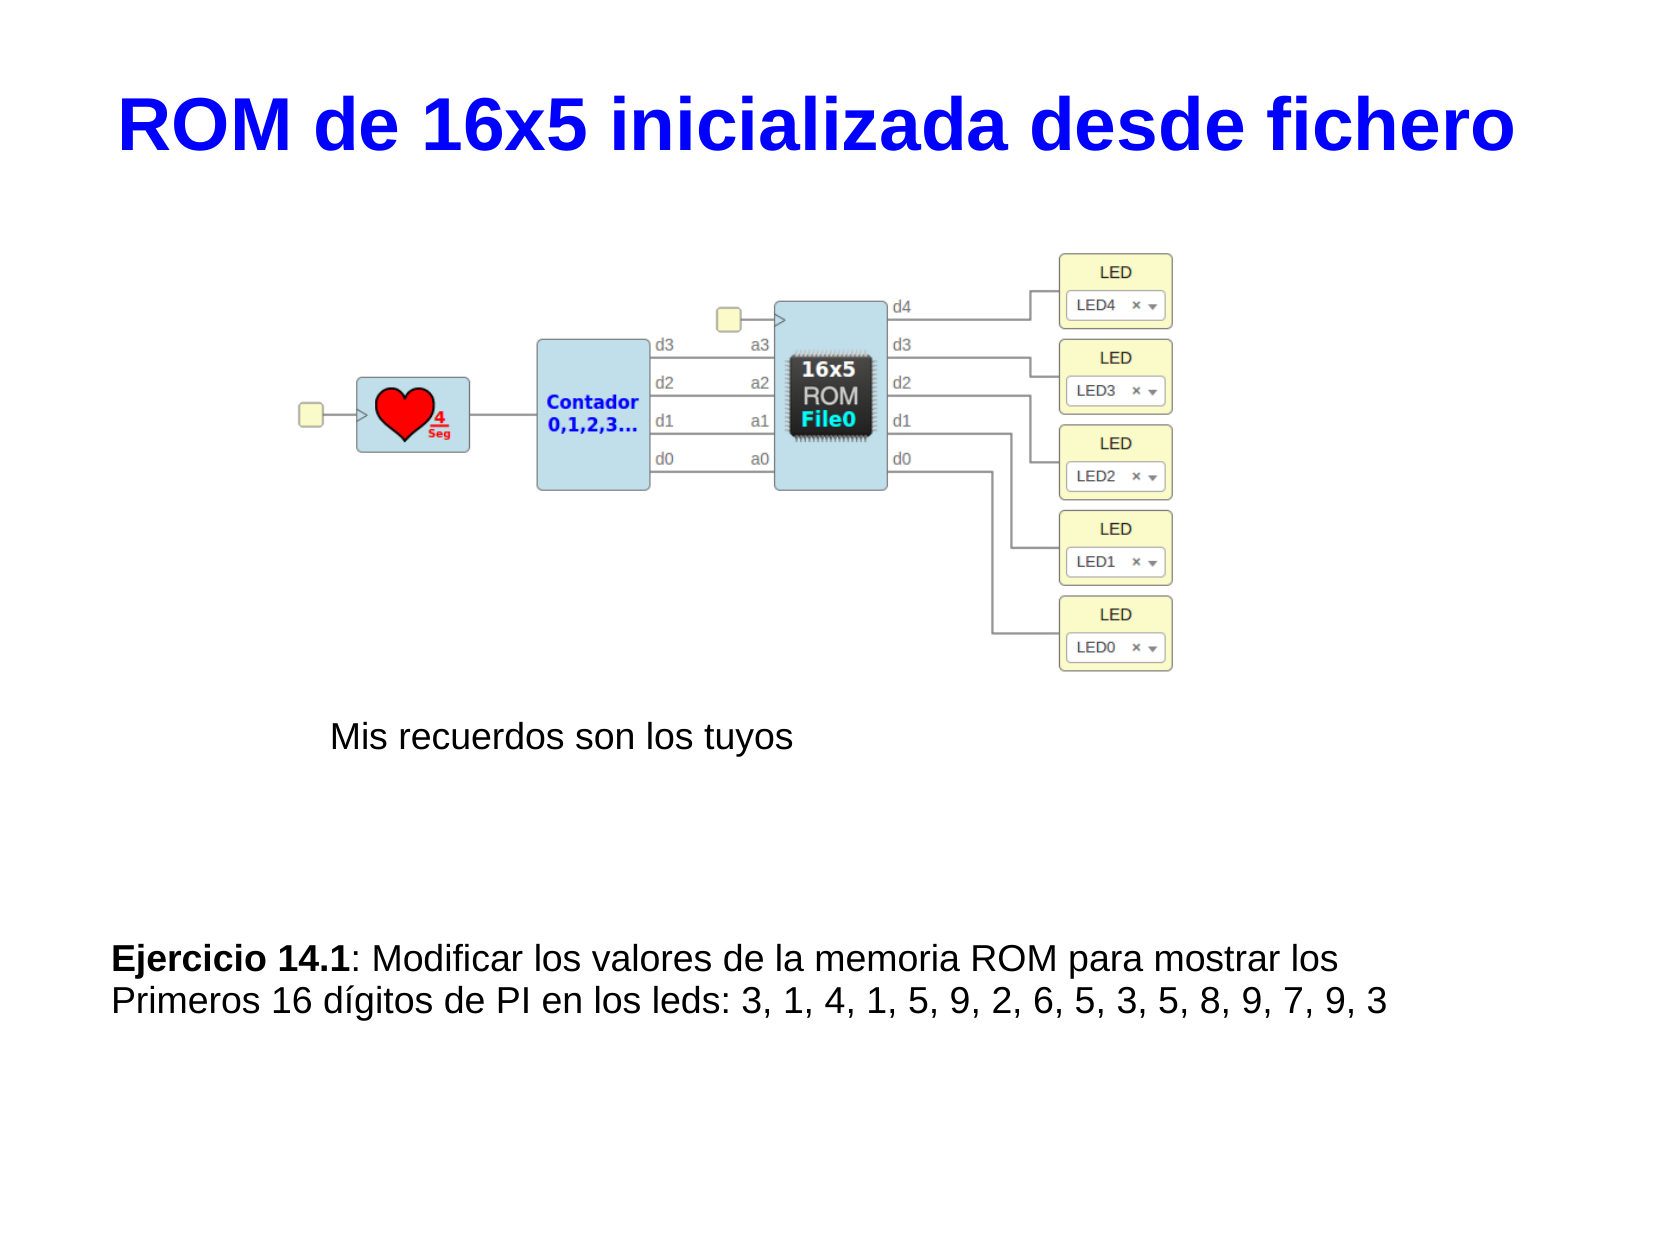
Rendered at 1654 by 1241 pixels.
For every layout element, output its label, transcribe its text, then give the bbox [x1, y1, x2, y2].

picture [285, 239, 1186, 688]
text_box ROM de 16x5 inicializada desde fichero [90, 75, 1546, 174]
text_box Mis recuerdos son los tuyos [315, 708, 809, 766]
text_box Ejercicio 14.1: Modificar los valores de la memoria ROM para mostrar los Primeros 16 dígitos de PI en los leds: 3, 1, 4, 1, 5, 9, 2, 6, 5, 3, 5, 8, 9, 7, 9, 3 [96, 930, 1404, 1029]
